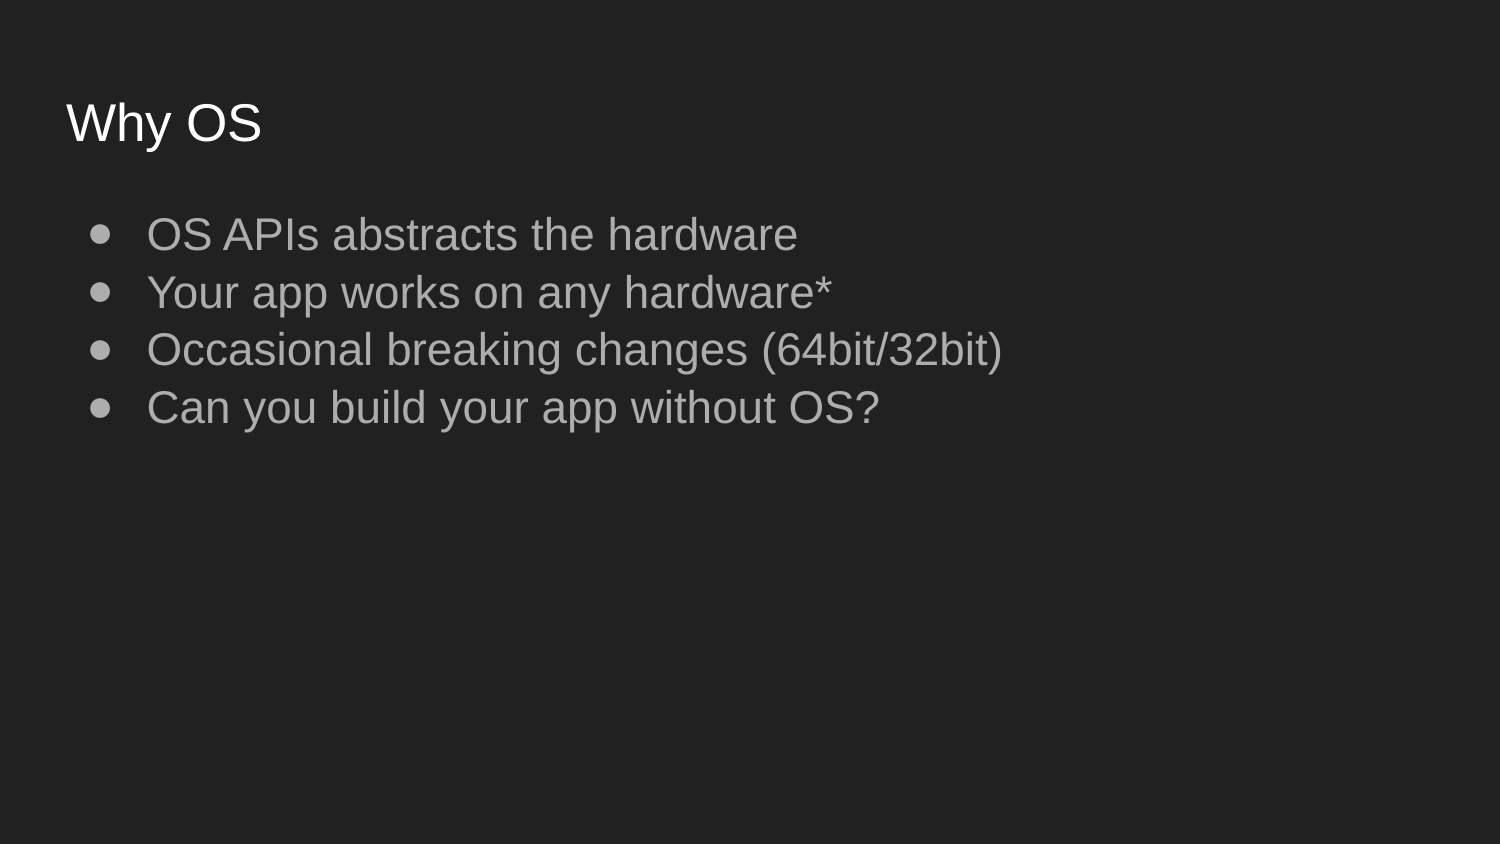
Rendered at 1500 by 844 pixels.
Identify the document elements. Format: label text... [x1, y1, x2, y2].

list OS APIs abstracts the hardware Your app works on any hardware* Occasional breaking changes (64bit/32bit) Can you build your app without OS? [56, 186, 1455, 493]
title Why OS [51, 72, 1449, 167]
